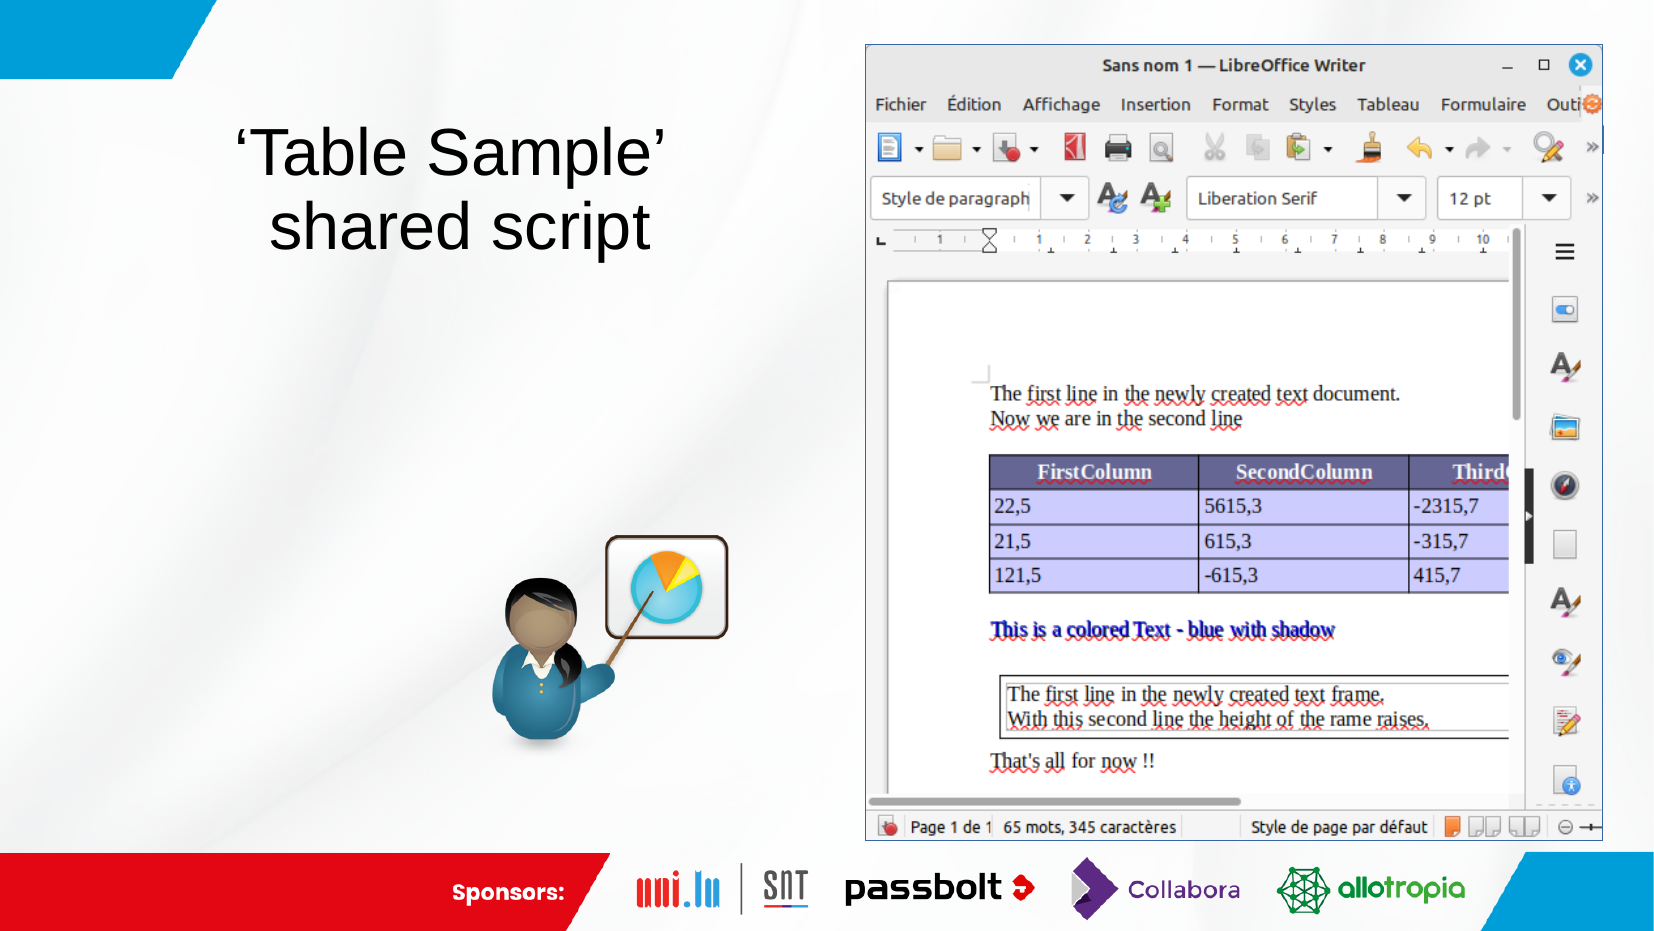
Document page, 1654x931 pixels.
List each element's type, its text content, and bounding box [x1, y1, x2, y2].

picture [0, 0, 1654, 931]
title ‘Table Sample’ shared script [82, 0, 820, 265]
